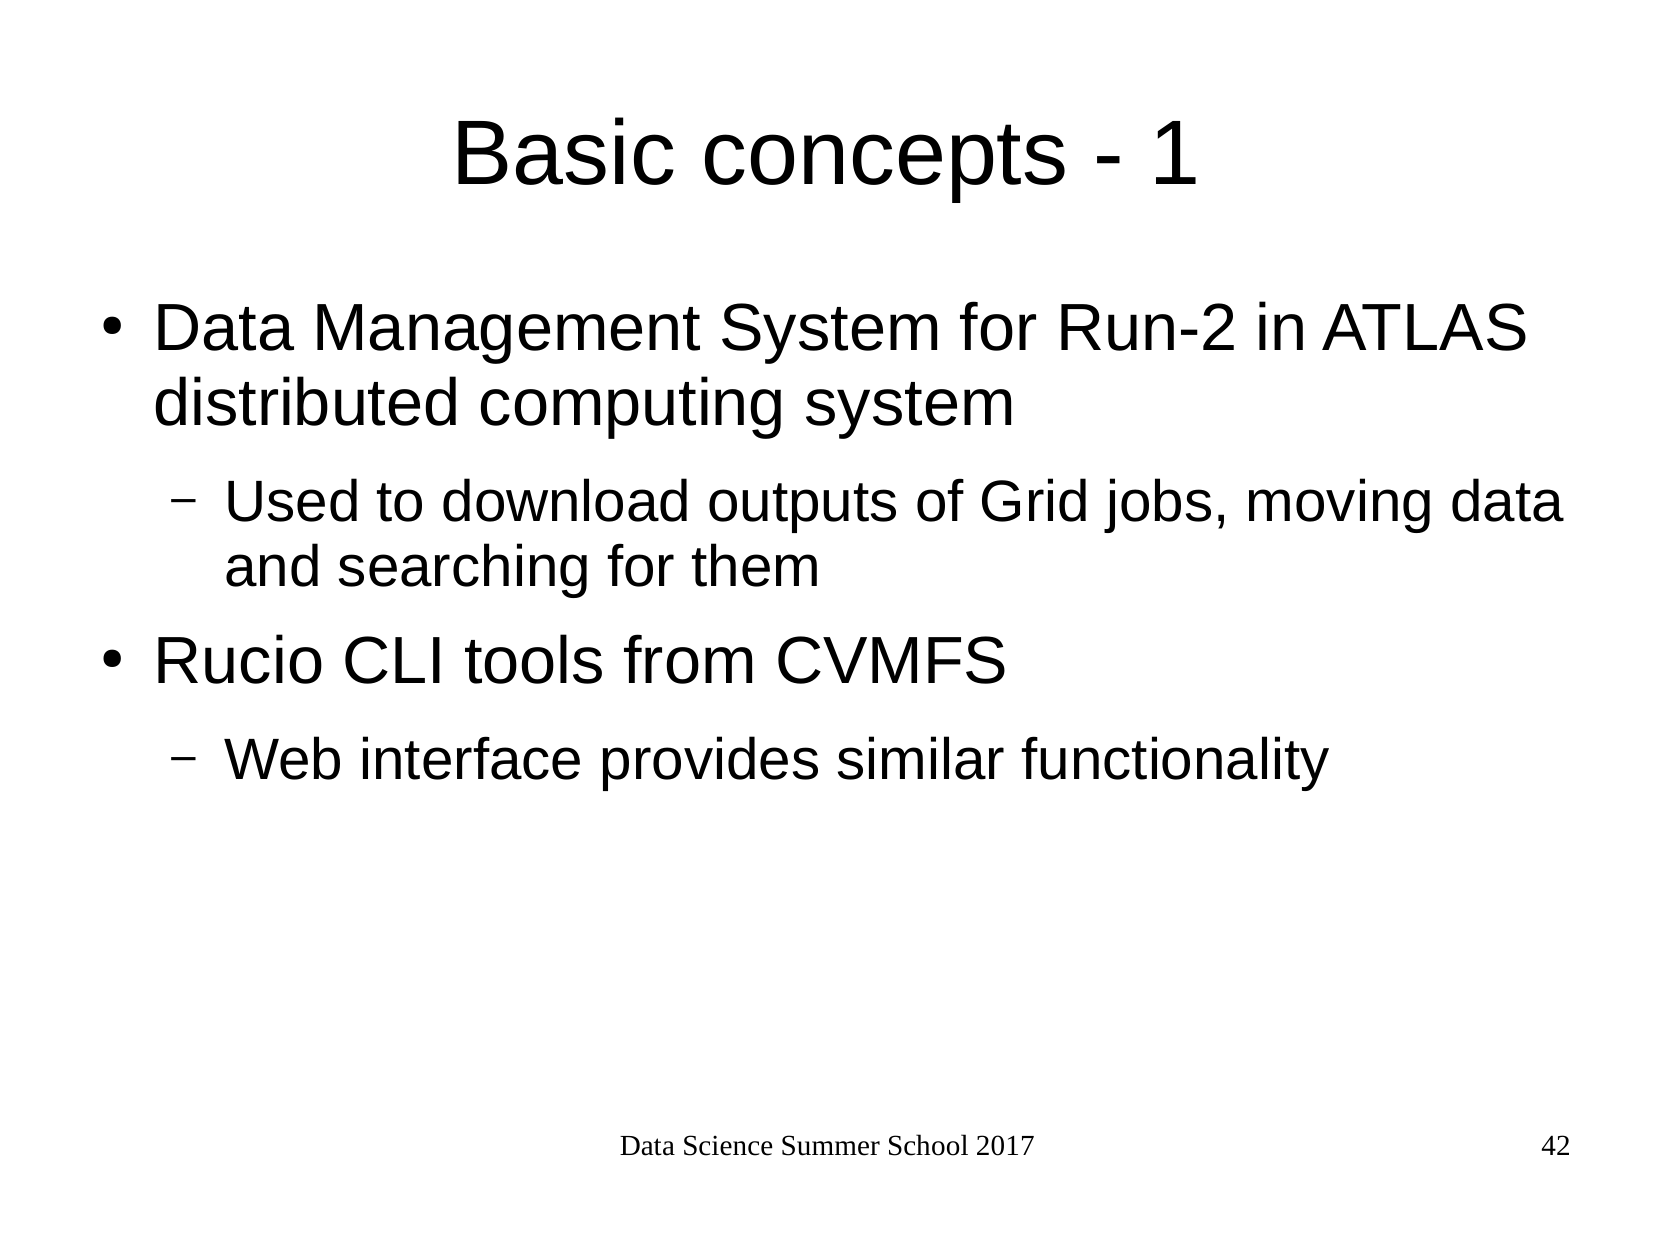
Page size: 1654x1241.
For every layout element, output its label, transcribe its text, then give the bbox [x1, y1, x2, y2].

title Basic concepts - 1 [82, 49, 1571, 257]
list Data Management System for Run-2 in ATLAS distributed computing system Used to download outputs of Grid jobs, moving data and searching for them Rucio CLI tools from CVMFS Web interface provides similar functionality [82, 290, 1571, 1010]
